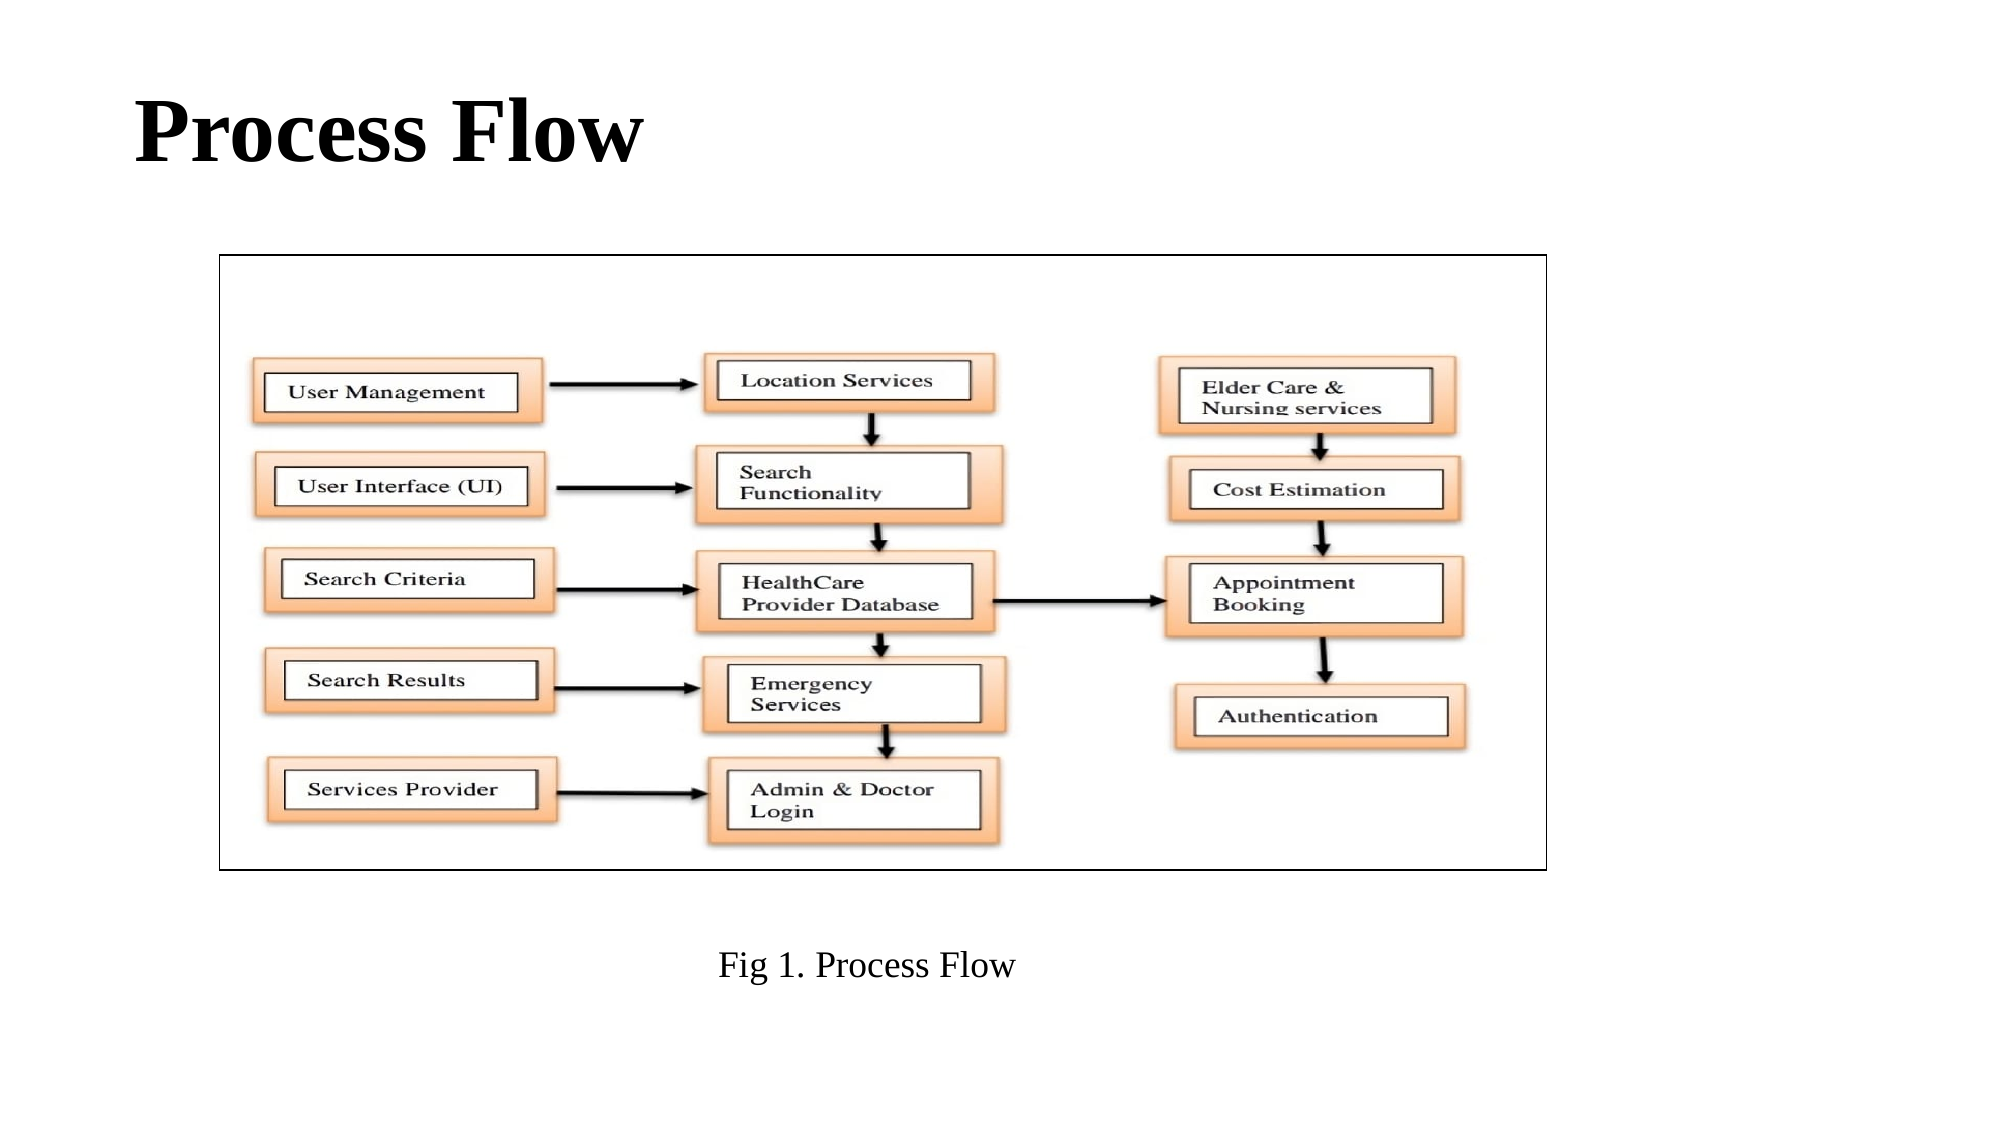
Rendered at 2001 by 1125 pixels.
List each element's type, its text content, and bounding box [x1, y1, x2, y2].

picture [220, 255, 1546, 870]
title Process Flow [119, 22, 1845, 241]
text_box Fig 1. Process Flow [703, 932, 1239, 994]
